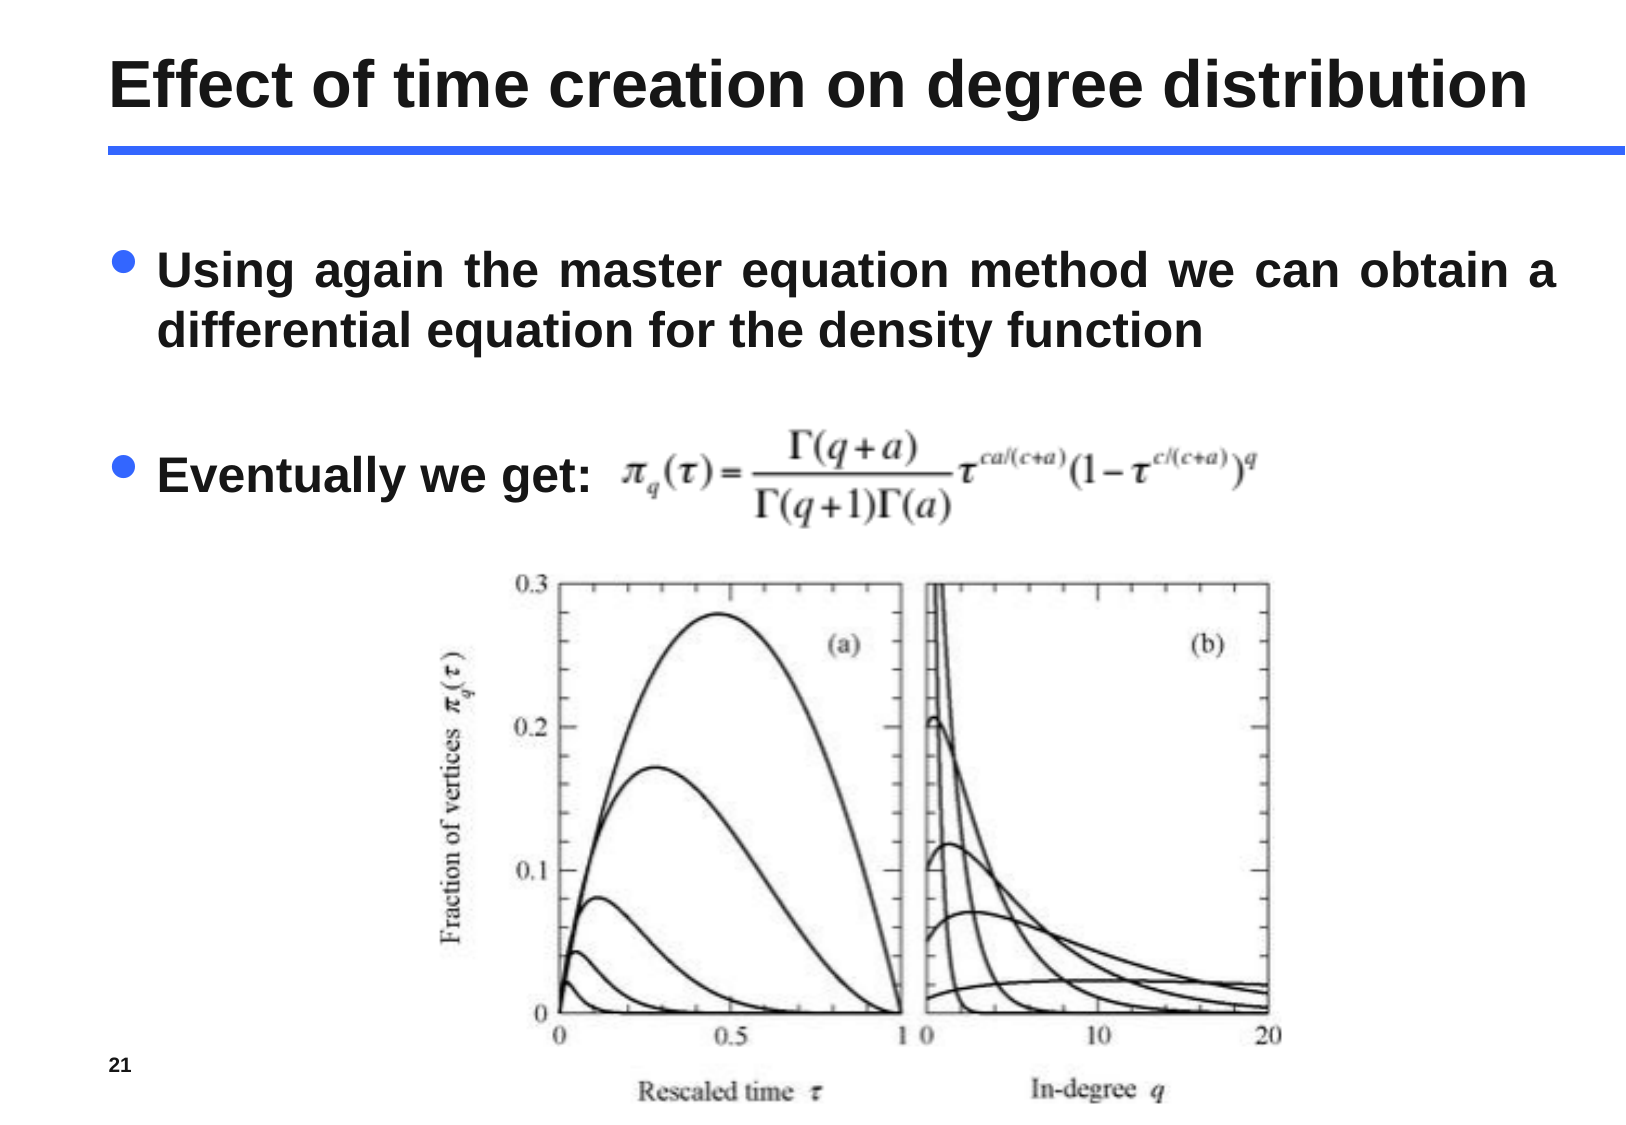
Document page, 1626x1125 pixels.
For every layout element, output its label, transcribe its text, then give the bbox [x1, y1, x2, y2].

text_box <number> [108, 1051, 188, 1077]
title Effect of time creation on degree distribution [108, 30, 1558, 131]
picture [367, 540, 1321, 1125]
list Using again the master equation method we can obtain a differential equation for the density function Eventually we get: [108, 237, 1558, 975]
chart [617, 417, 1261, 532]
